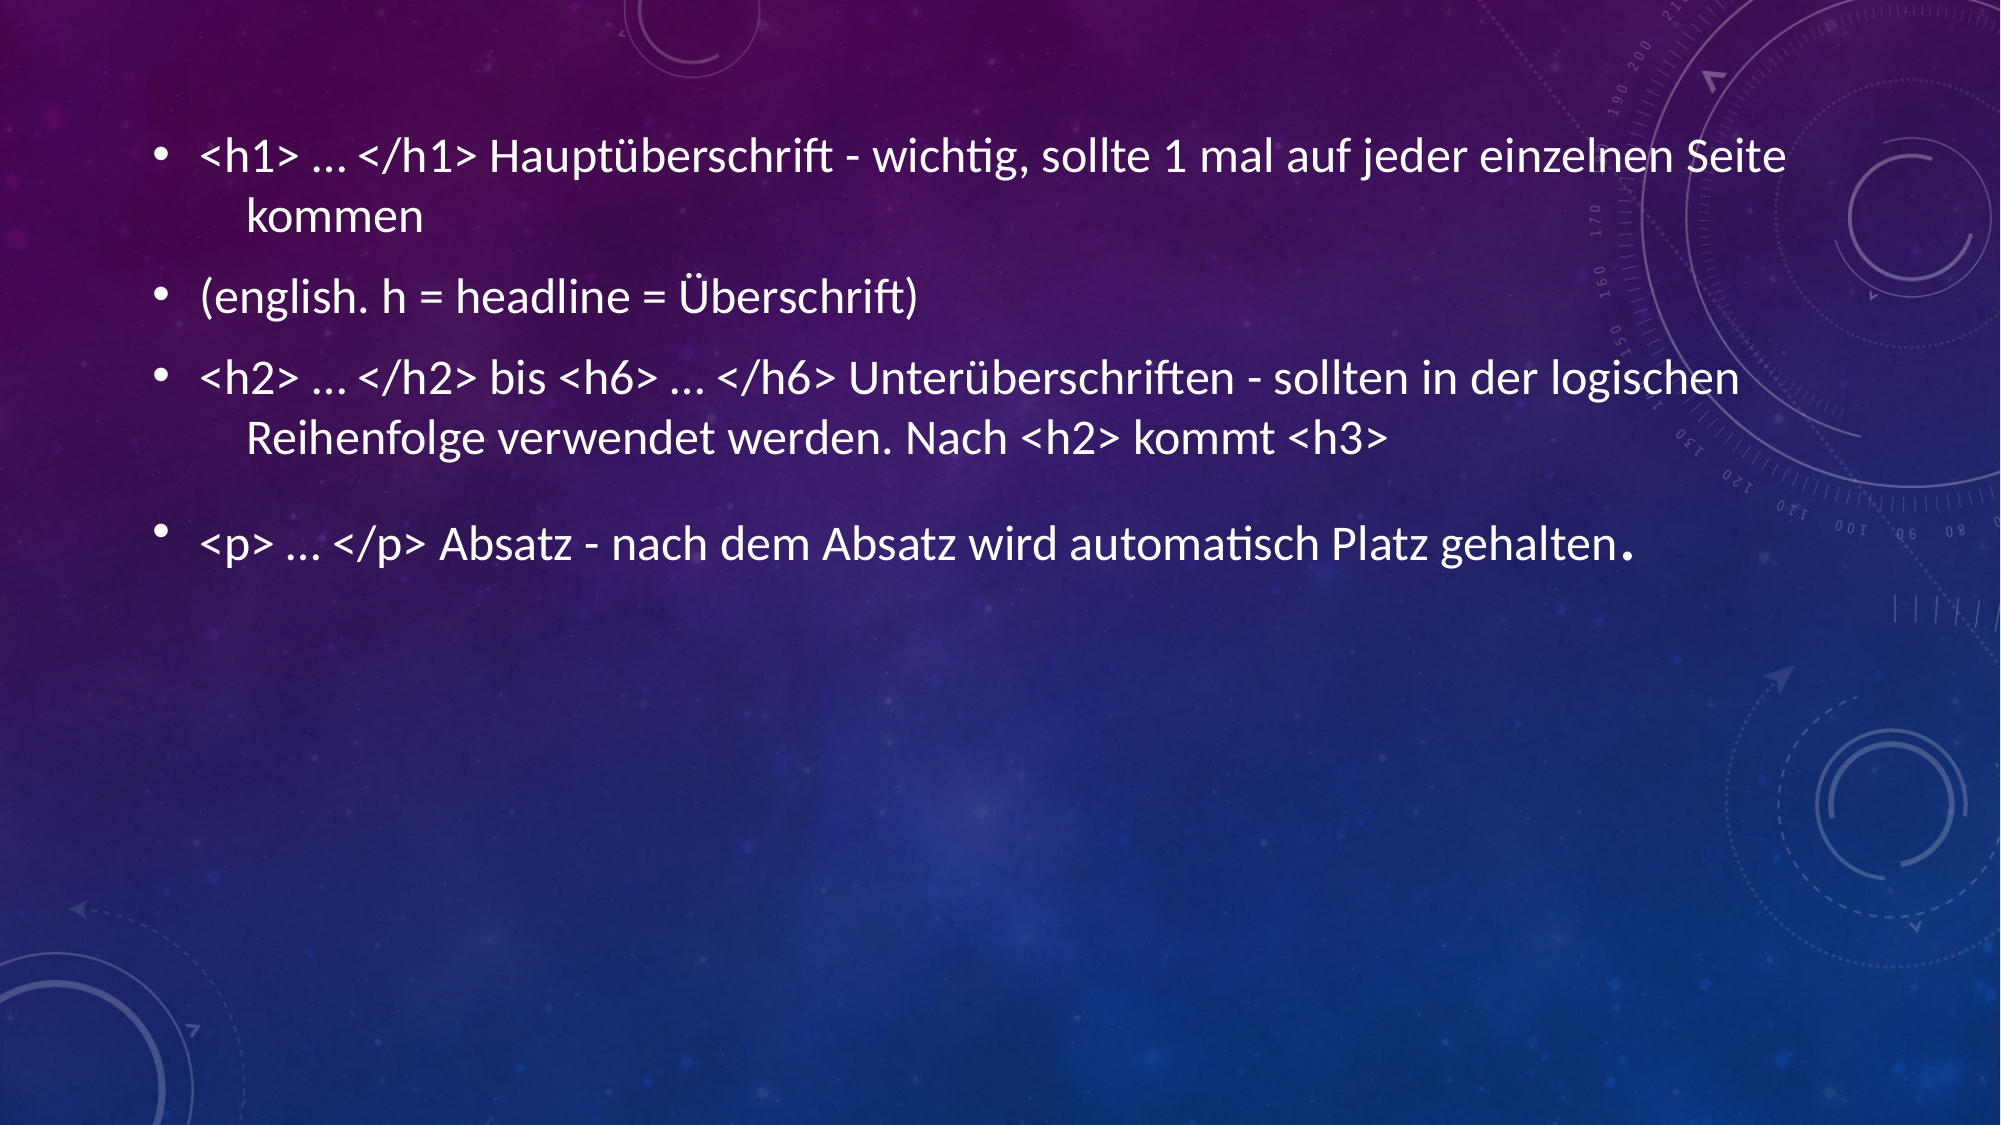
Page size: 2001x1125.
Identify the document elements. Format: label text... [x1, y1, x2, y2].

list <h1> … </h1> Hauptüberschrift - wichtig, sollte 1 mal auf jeder einzelnen Seite kommen (english. h = headline = Überschrift) <h2> … </h2> bis <h6> … </h6> Unterüberschriften - sollten in der logischen Reihenfolge verwendet werden. Nach <h2> kommt <h3> <p> … </p> Absatz - nach dem Absatz wird automatisch Platz gehalten. [137, 33, 1863, 665]
